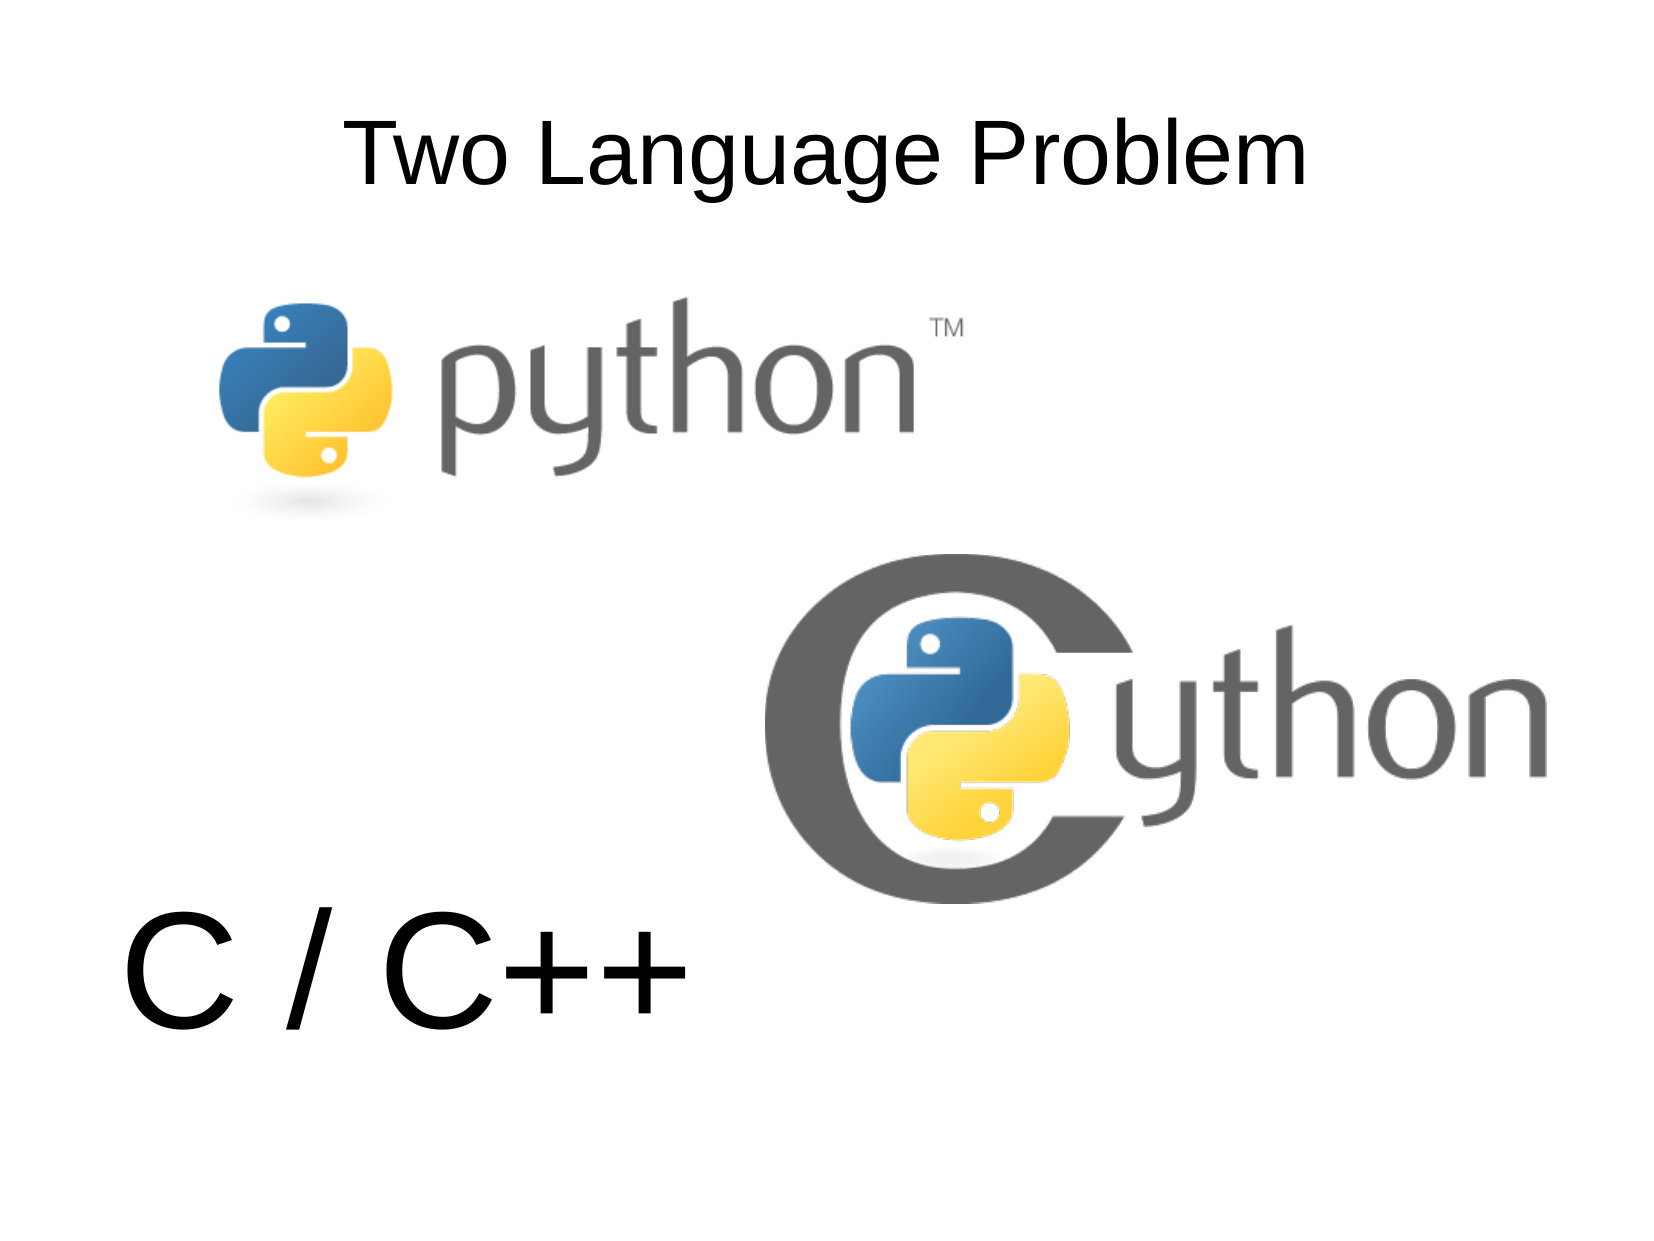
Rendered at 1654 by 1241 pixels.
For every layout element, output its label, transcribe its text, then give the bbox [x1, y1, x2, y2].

picture [96, 252, 1547, 904]
text_box C / C++ [105, 870, 766, 1072]
title Two Language Problem [82, 49, 1571, 257]
